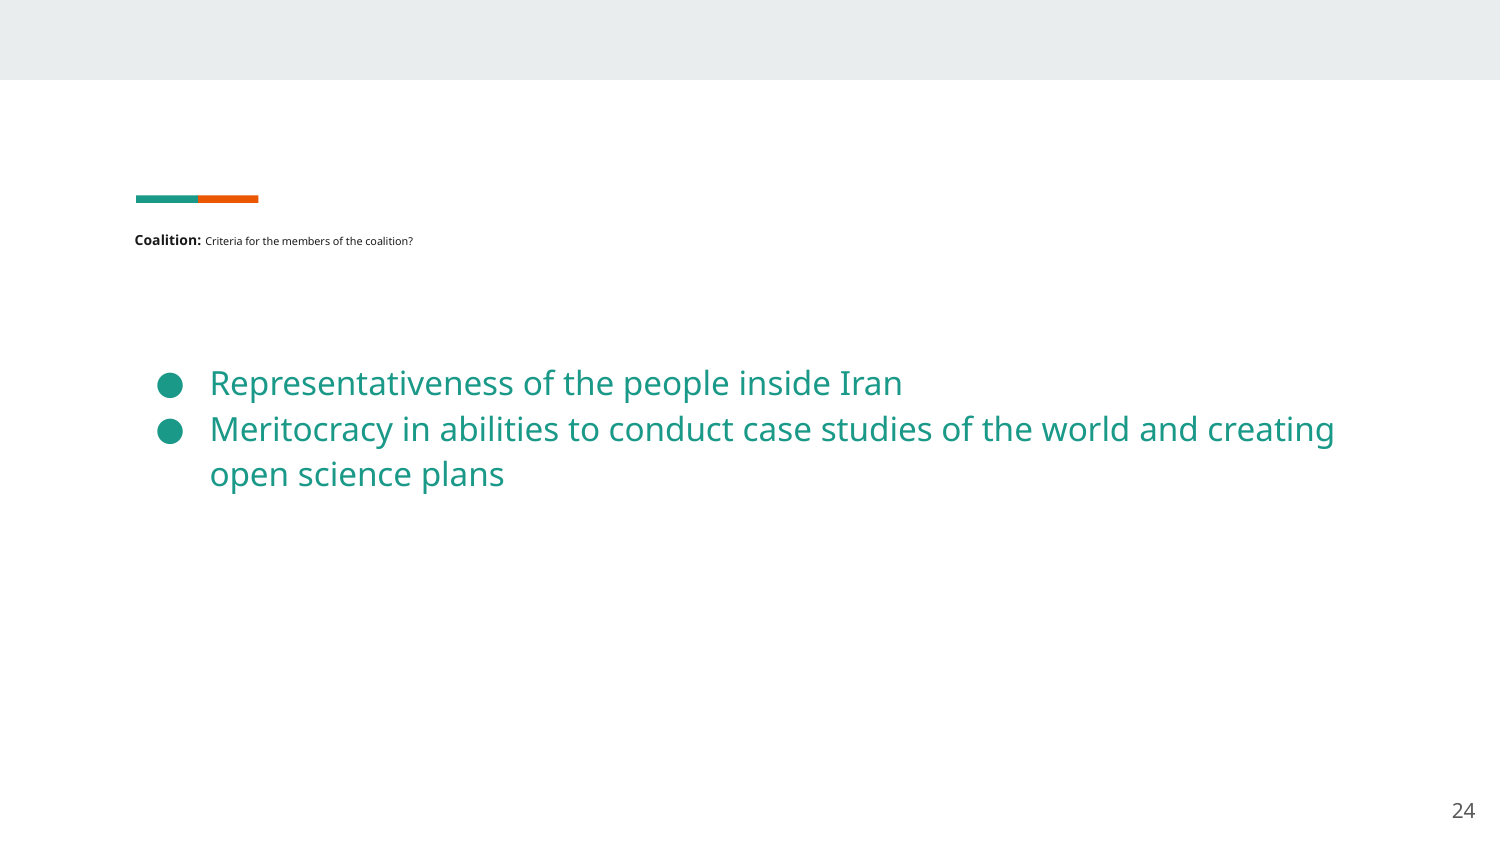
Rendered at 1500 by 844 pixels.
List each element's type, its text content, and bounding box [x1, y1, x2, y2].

list Representativeness of the people inside Iran Meritocracy in abilities to conduct case studies of the world and creating open science plans [119, 341, 1381, 779]
title Coalition: Criteria for the members of the coalition? [119, 216, 1381, 305]
slide_number <number> [1400, 779, 1491, 844]
